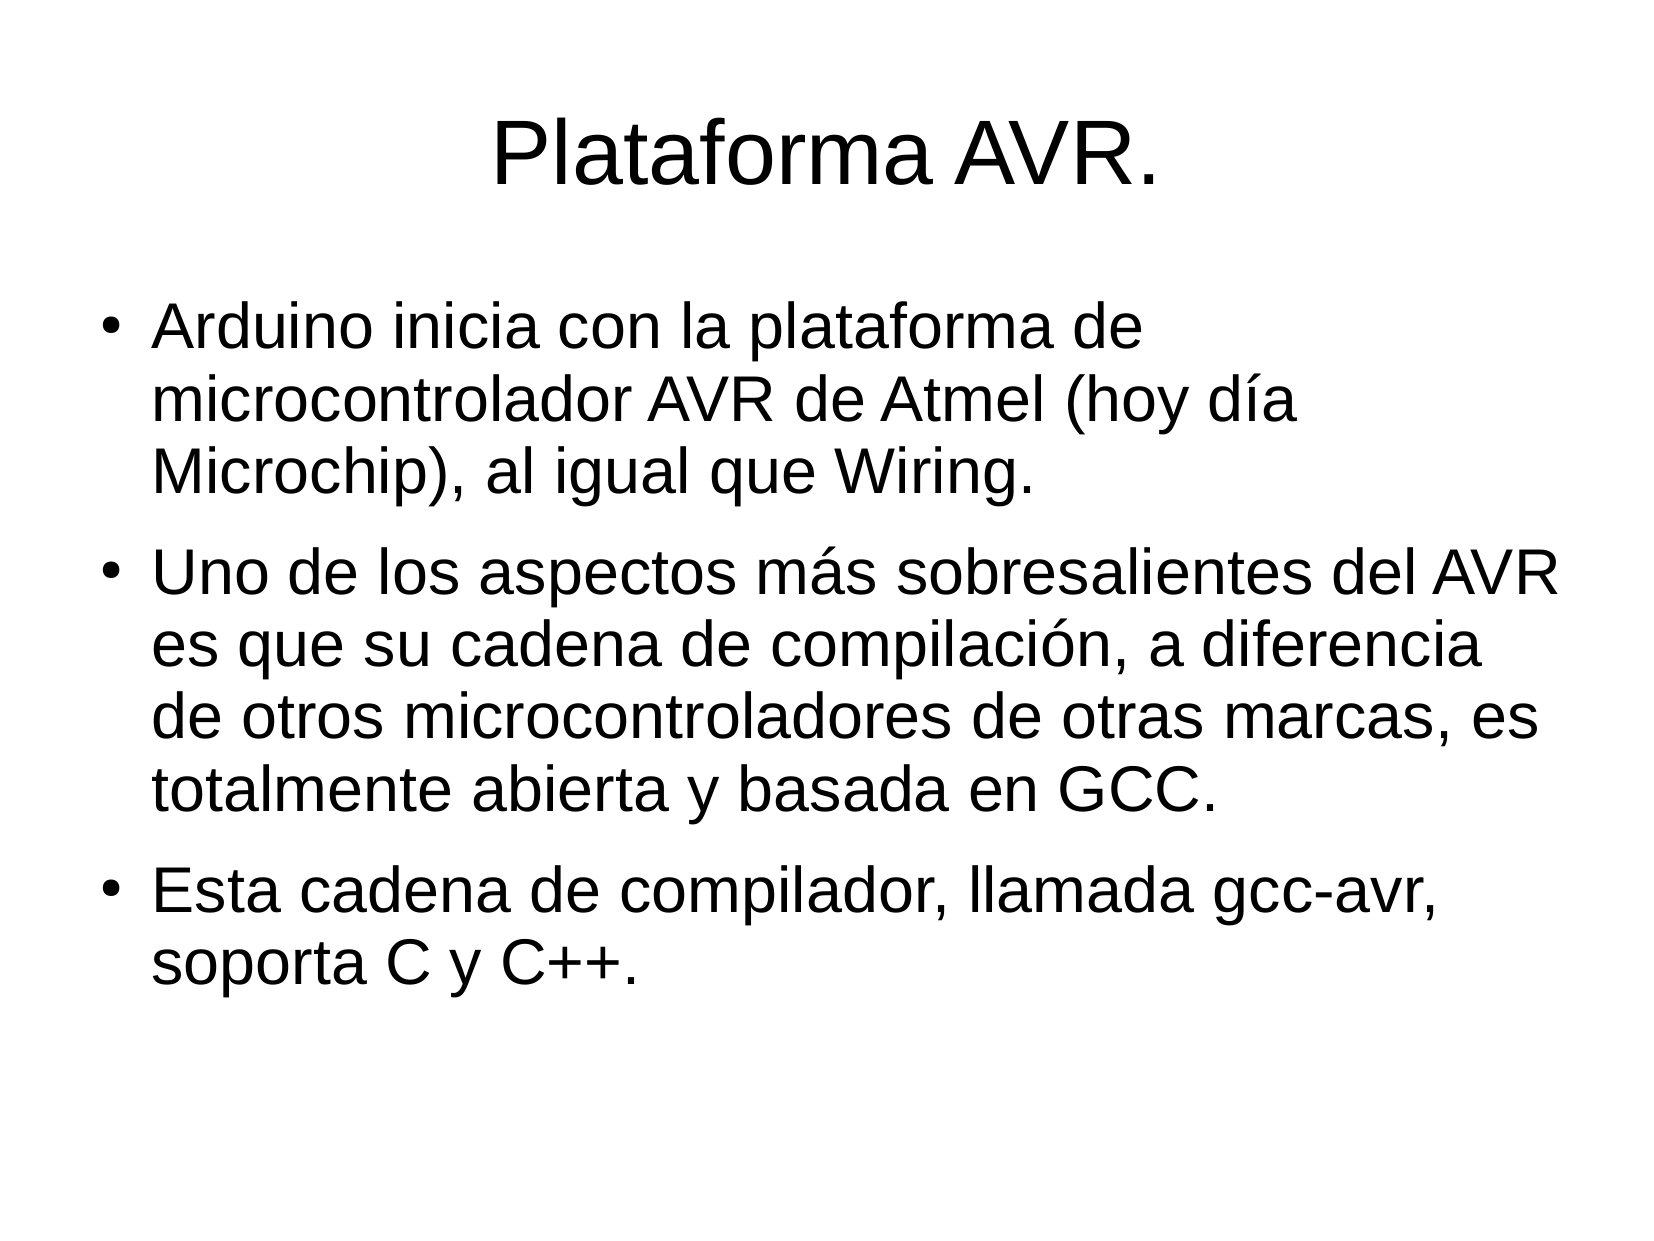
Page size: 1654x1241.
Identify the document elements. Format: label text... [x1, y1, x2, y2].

list Arduino inicia con la plataforma de microcontrolador AVR de Atmel (hoy día Microchip), al igual que Wiring. Uno de los aspectos más sobresalientes del AVR es que su cadena de compilación, a diferencia de otros microcontroladores de otras marcas, es totalmente abierta y basada en GCC. Esta cadena de compilador, llamada gcc-avr, soporta C y C++. [82, 290, 1571, 1010]
title Plataforma AVR. [82, 49, 1571, 257]
